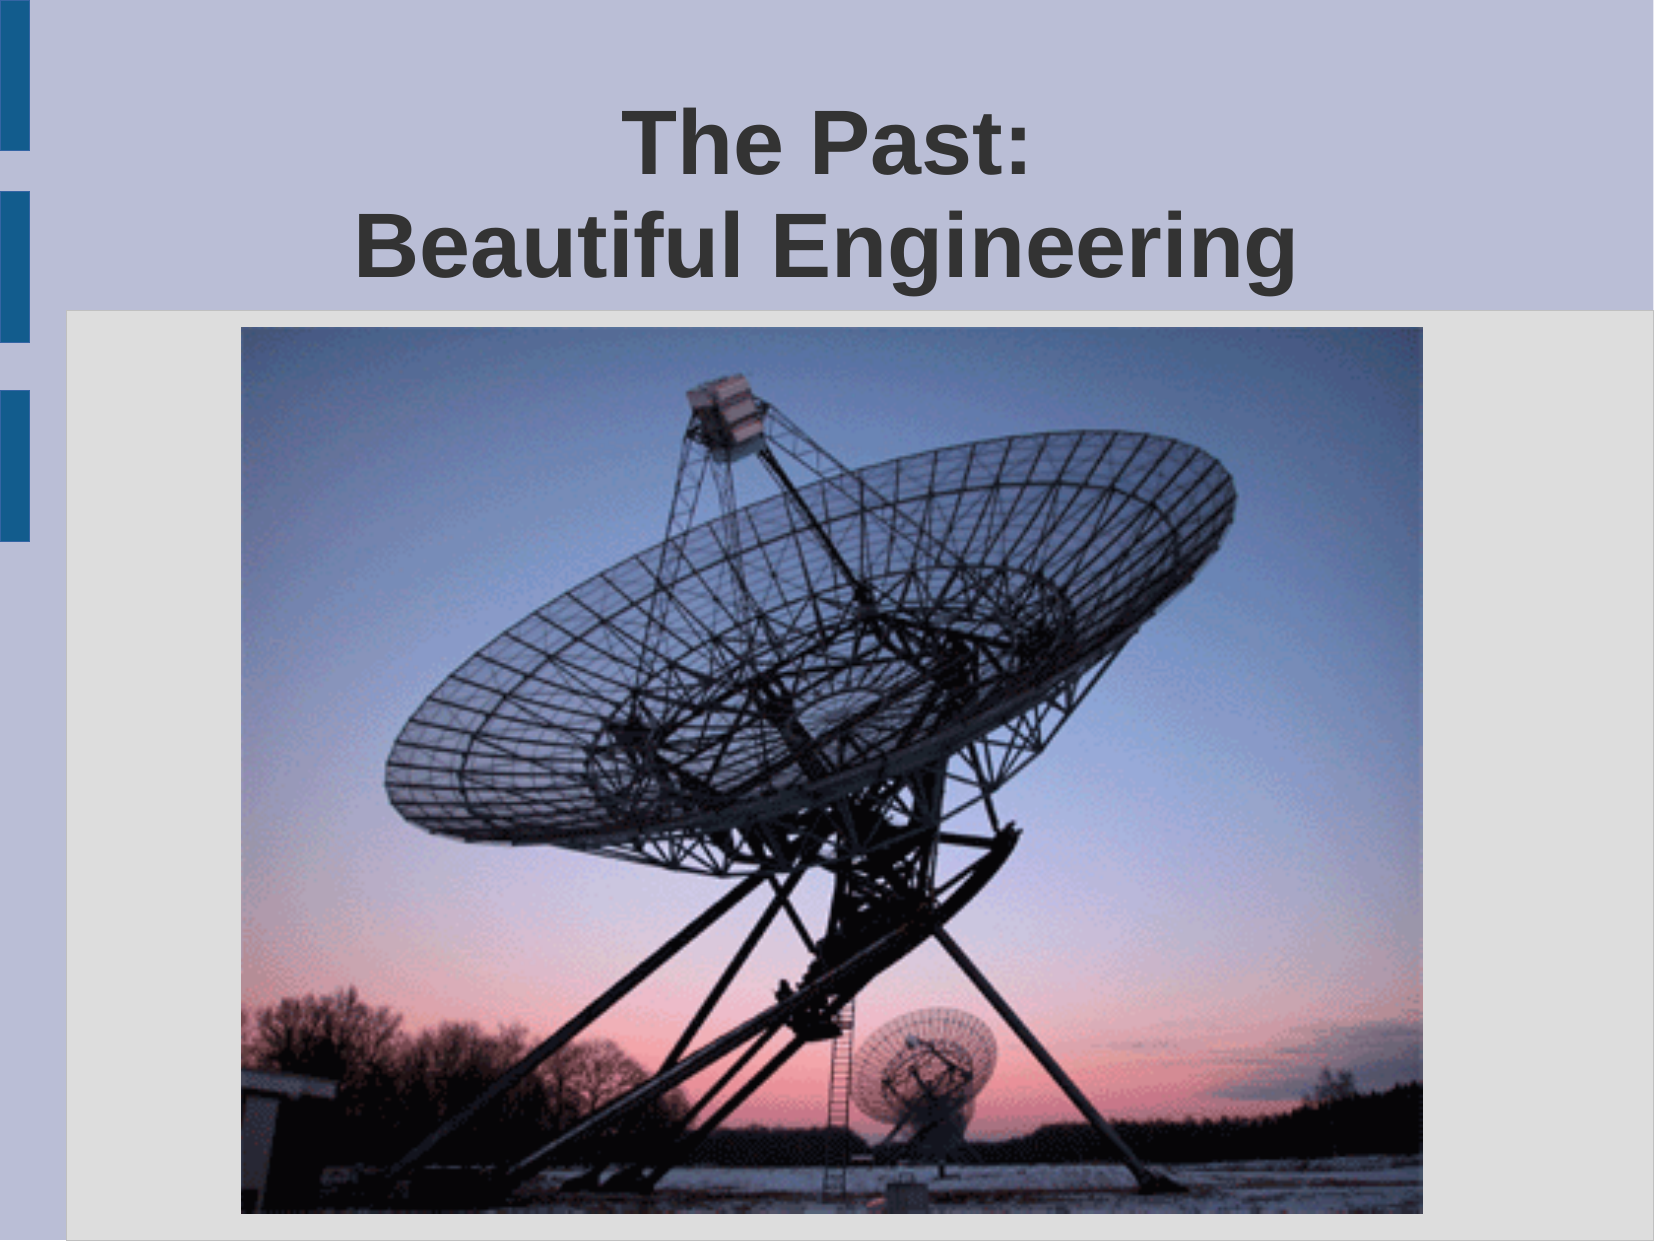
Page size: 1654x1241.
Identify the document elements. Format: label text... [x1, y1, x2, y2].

picture [241, 327, 1423, 1214]
title The Past: Beautiful Engineering [121, 91, 1534, 299]
